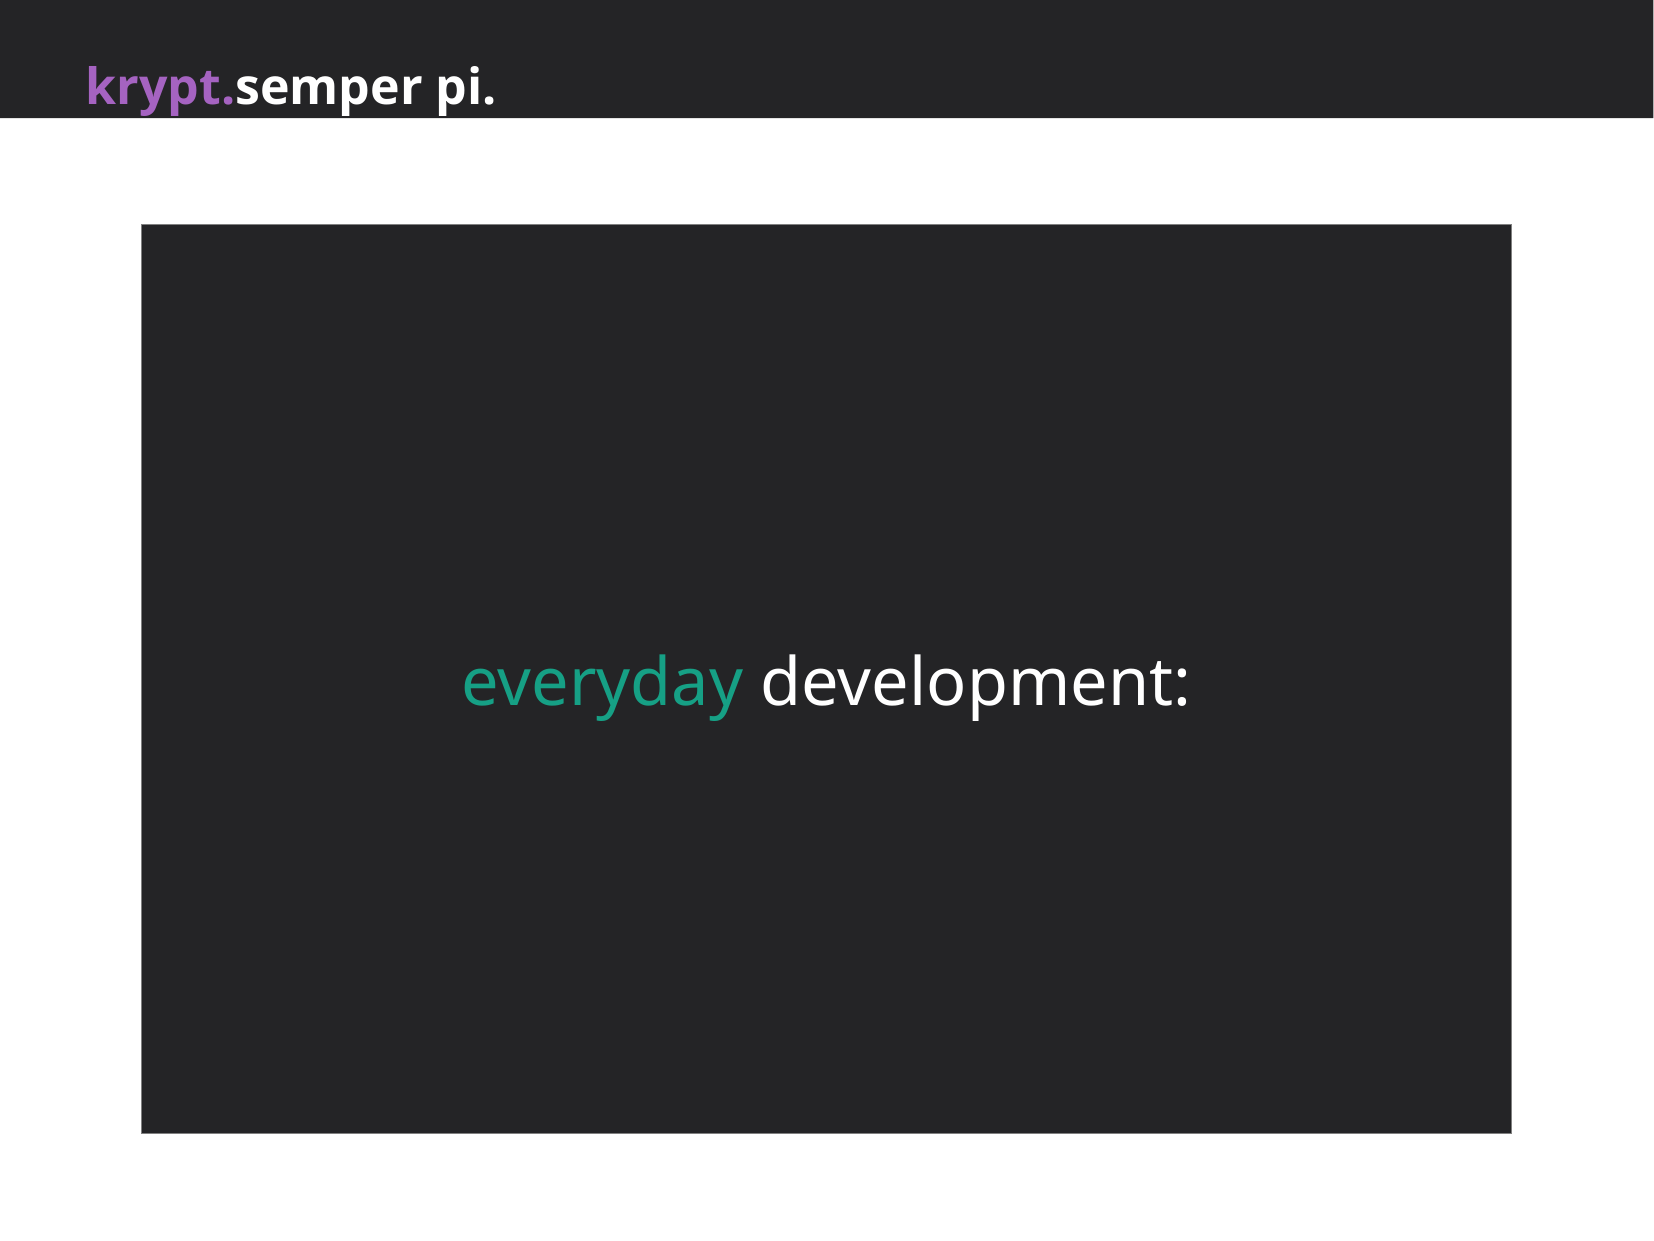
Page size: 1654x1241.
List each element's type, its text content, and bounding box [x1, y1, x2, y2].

text_box [0, 0, 1654, 119]
text_box everyday development: [141, 224, 1512, 1134]
text_box krypt.semper pi. [70, 43, 544, 119]
text_box [165, 531, 1441, 1087]
